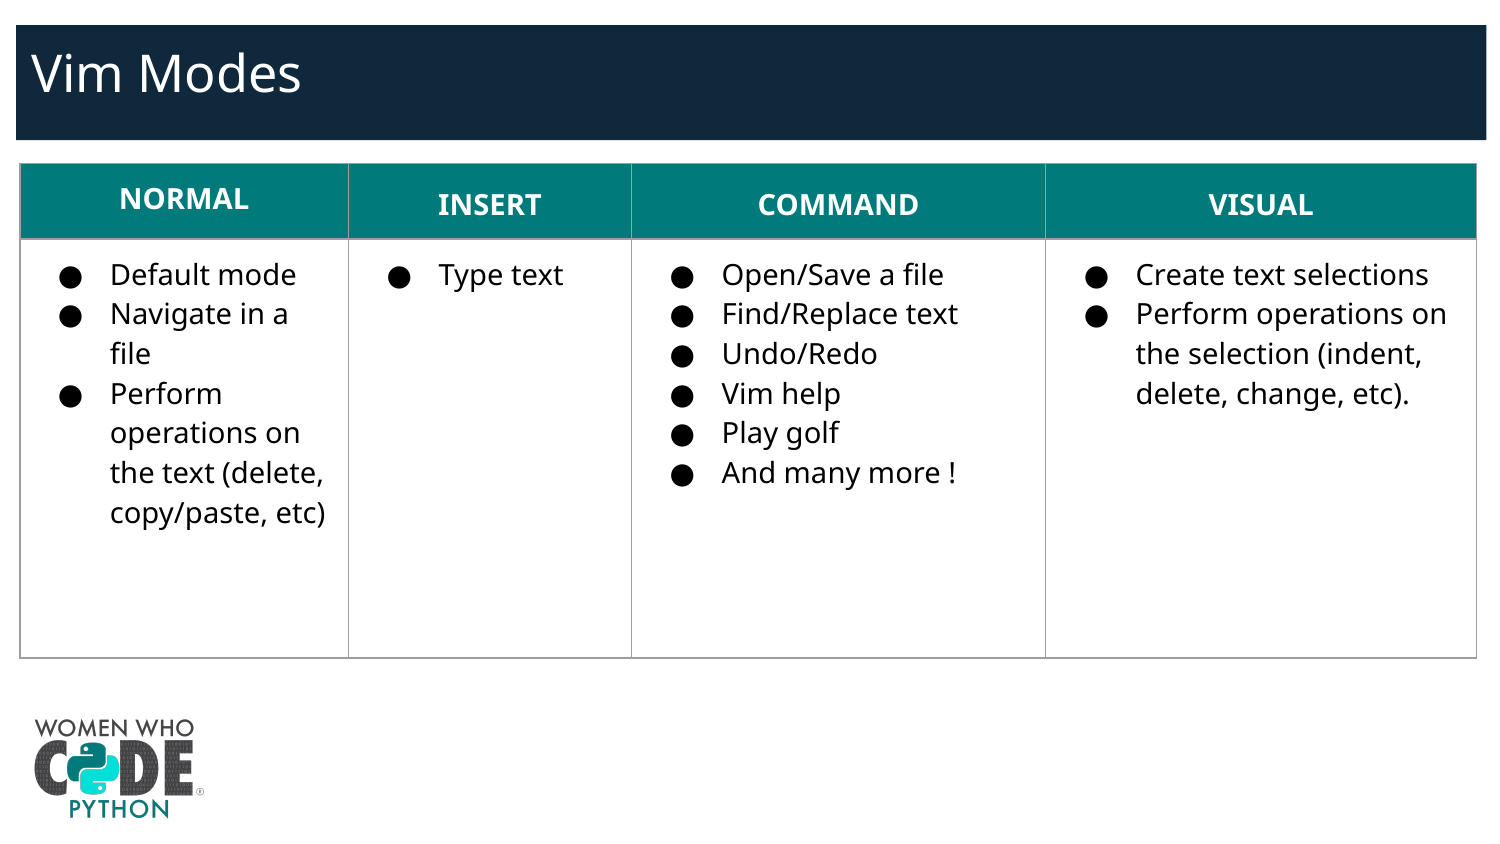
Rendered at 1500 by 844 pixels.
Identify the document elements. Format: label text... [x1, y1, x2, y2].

picture [19, 704, 213, 833]
table_header NORMAL [21, 164, 348, 238]
table_cell Open/Save a file Find/Replace text Undo/Redo Vim help Play golf And many more ! [632, 240, 1045, 657]
table_header INSERT [349, 164, 631, 238]
table_cell Create text selections Perform operations on the selection (indent, delete, change, etc). [1046, 240, 1476, 657]
table_cell Default mode Navigate in a file Perform operations on the text (delete, copy/paste, etc) [21, 240, 348, 657]
table_header VISUAL [1046, 164, 1476, 238]
text_box Vim Modes [16, 25, 1487, 141]
table_header COMMAND [632, 164, 1045, 238]
table_cell Type text [349, 240, 631, 657]
